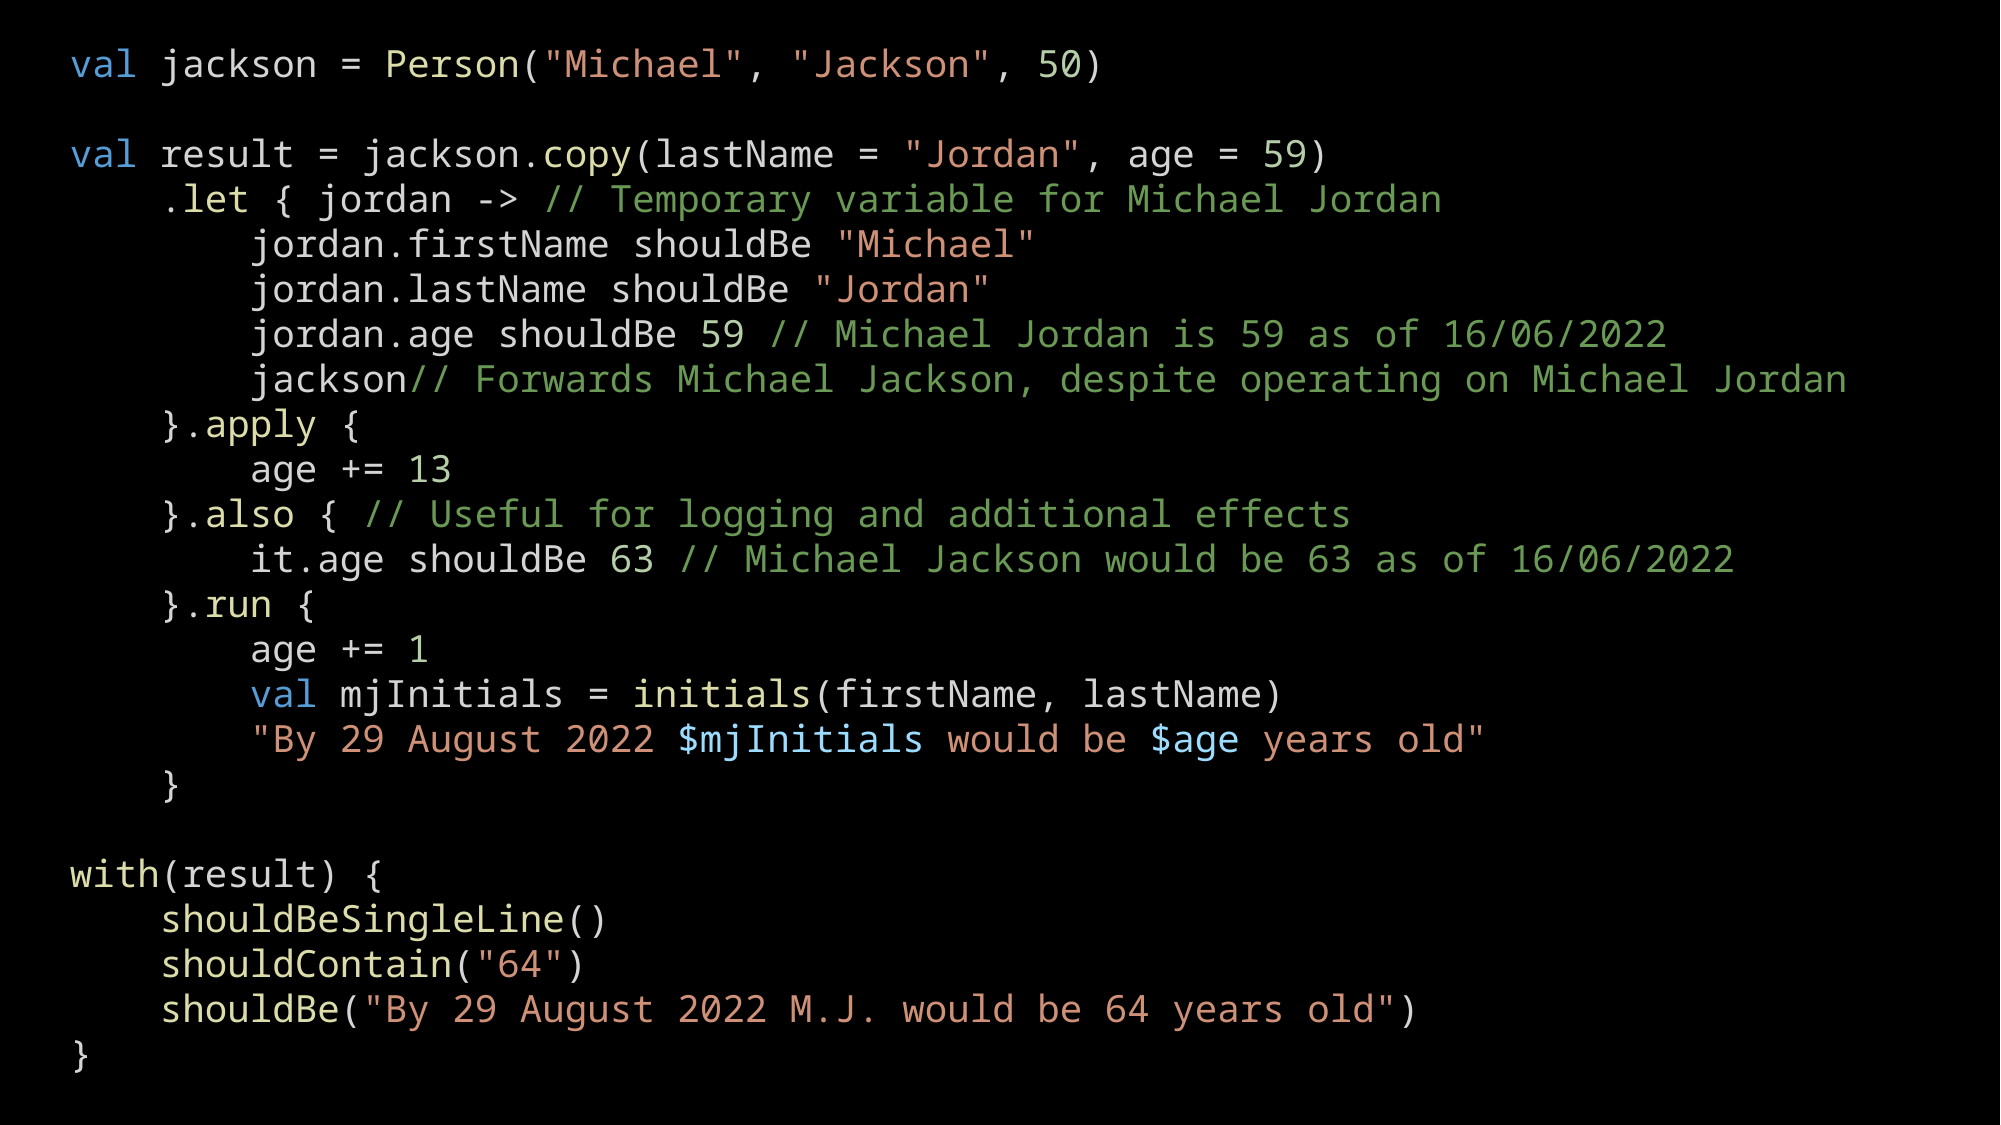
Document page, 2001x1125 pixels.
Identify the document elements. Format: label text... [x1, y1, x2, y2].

text_box val jackson = Person("Michael", "Jackson", 50) val result = jackson.copy(lastName = "Jordan", age = 59) .let { jordan -> // Temporary variable for Michael Jordan jordan.firstName shouldBe "Michael" jordan.lastName shouldBe "Jordan" jordan.age shouldBe 59 // Michael Jordan is 59 as of 16/06/2022 jackson// Forwards Michael Jackson, despite operating on Michael Jordan }.apply { age += 13 }.also { // Useful for logging and additional effects it.age shouldBe 63 // Michael Jackson would be 63 as of 16/06/2022 }.run { age += 1 val mjInitials = initials(firstName, lastName) "By 29 August 2022 $mjInitials would be $age years old" } with(result) { shouldBeSingleLine() shouldContain("64") shouldBe("By 29 August 2022 M.J. would be 64 years old") } [54, 32, 1981, 1083]
